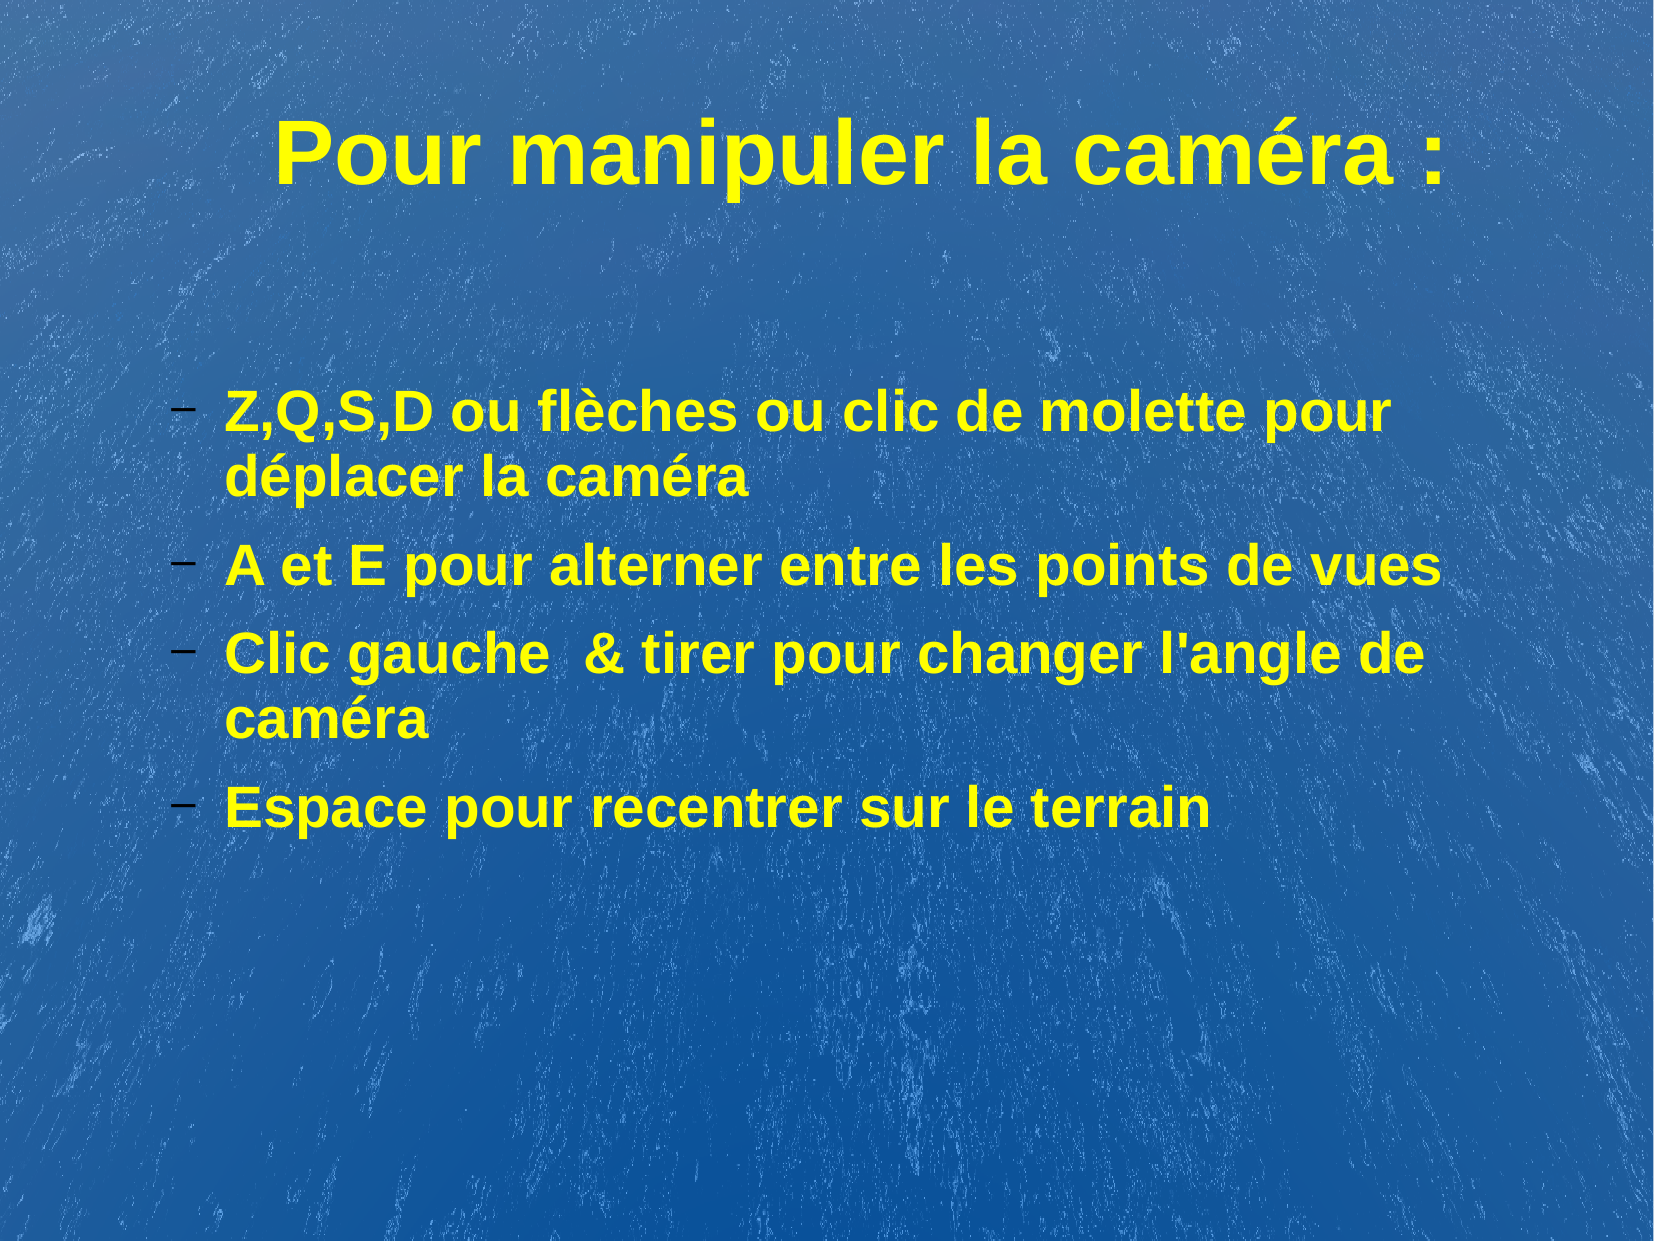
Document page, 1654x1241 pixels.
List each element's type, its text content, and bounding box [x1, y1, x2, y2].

title Pour manipuler la caméra : [82, 49, 1571, 257]
picture [0, 0, 1654, 1241]
list Z,Q,S,D ou flèches ou clic de molette pour déplacer la caméra A et E pour alterner entre les points de vues Clic gauche & tirer pour changer l'angle de caméra Espace pour recentrer sur le terrain [82, 290, 1571, 1010]
